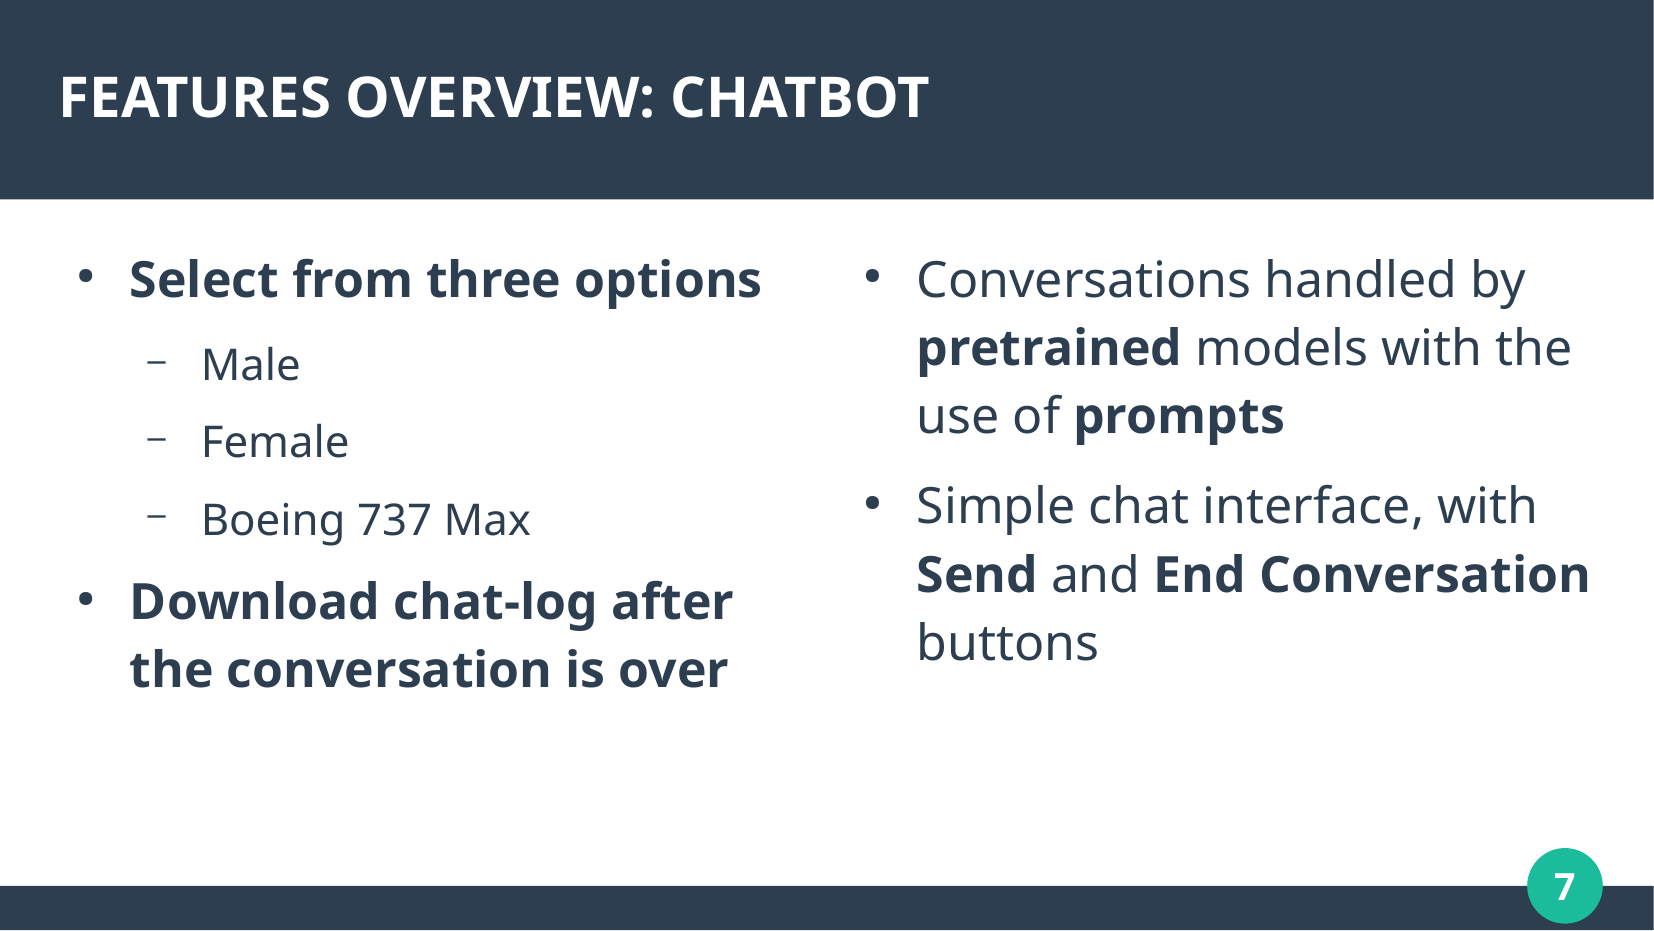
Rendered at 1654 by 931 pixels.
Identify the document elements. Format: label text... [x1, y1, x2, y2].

list Select from three options Male Female Boeing 737 Max Download chat-log after the conversation is over [59, 243, 809, 864]
title FEATURES OVERVIEW: CHATBOT [59, 37, 1595, 155]
list Conversations handled by pretrained models with the use of prompts Simple chat interface, with Send and End Conversation buttons [845, 243, 1596, 864]
